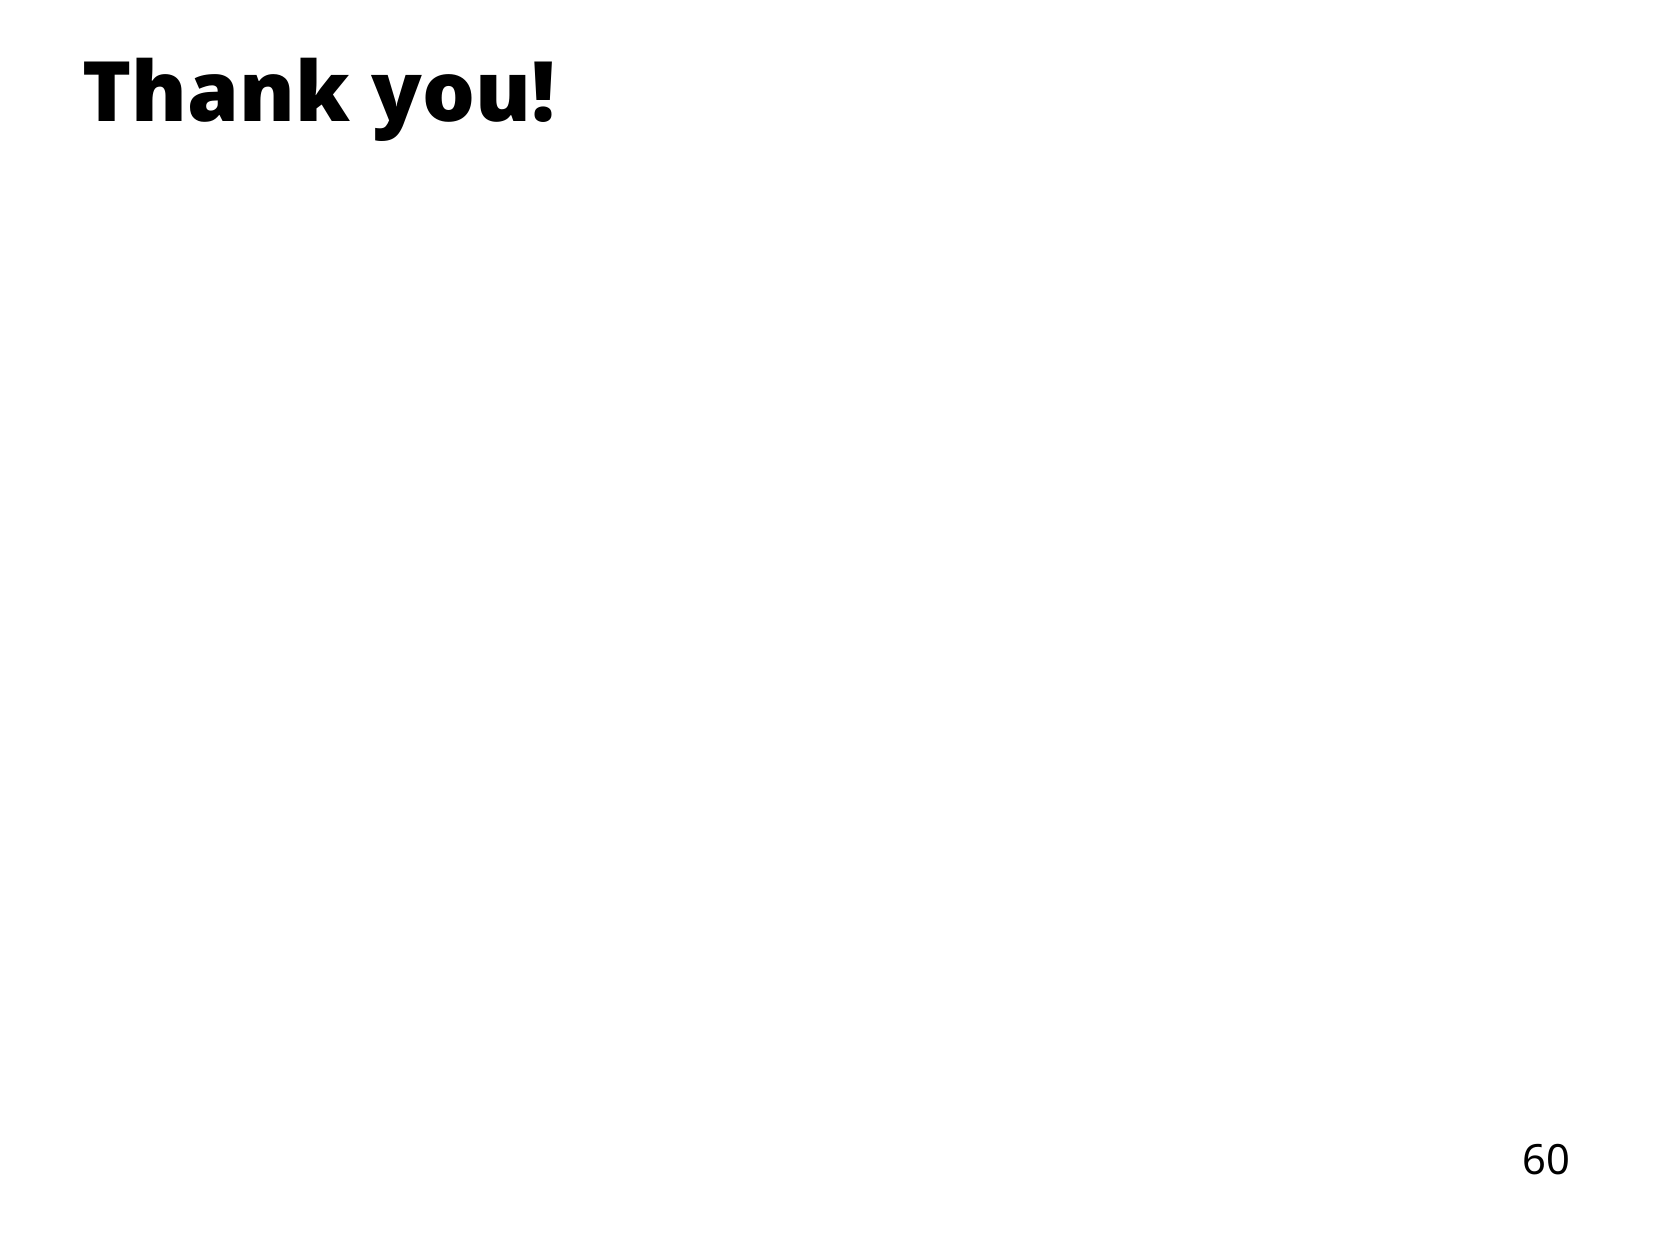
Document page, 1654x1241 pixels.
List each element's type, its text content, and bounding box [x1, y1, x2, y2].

title Thank you! [82, 37, 1571, 143]
